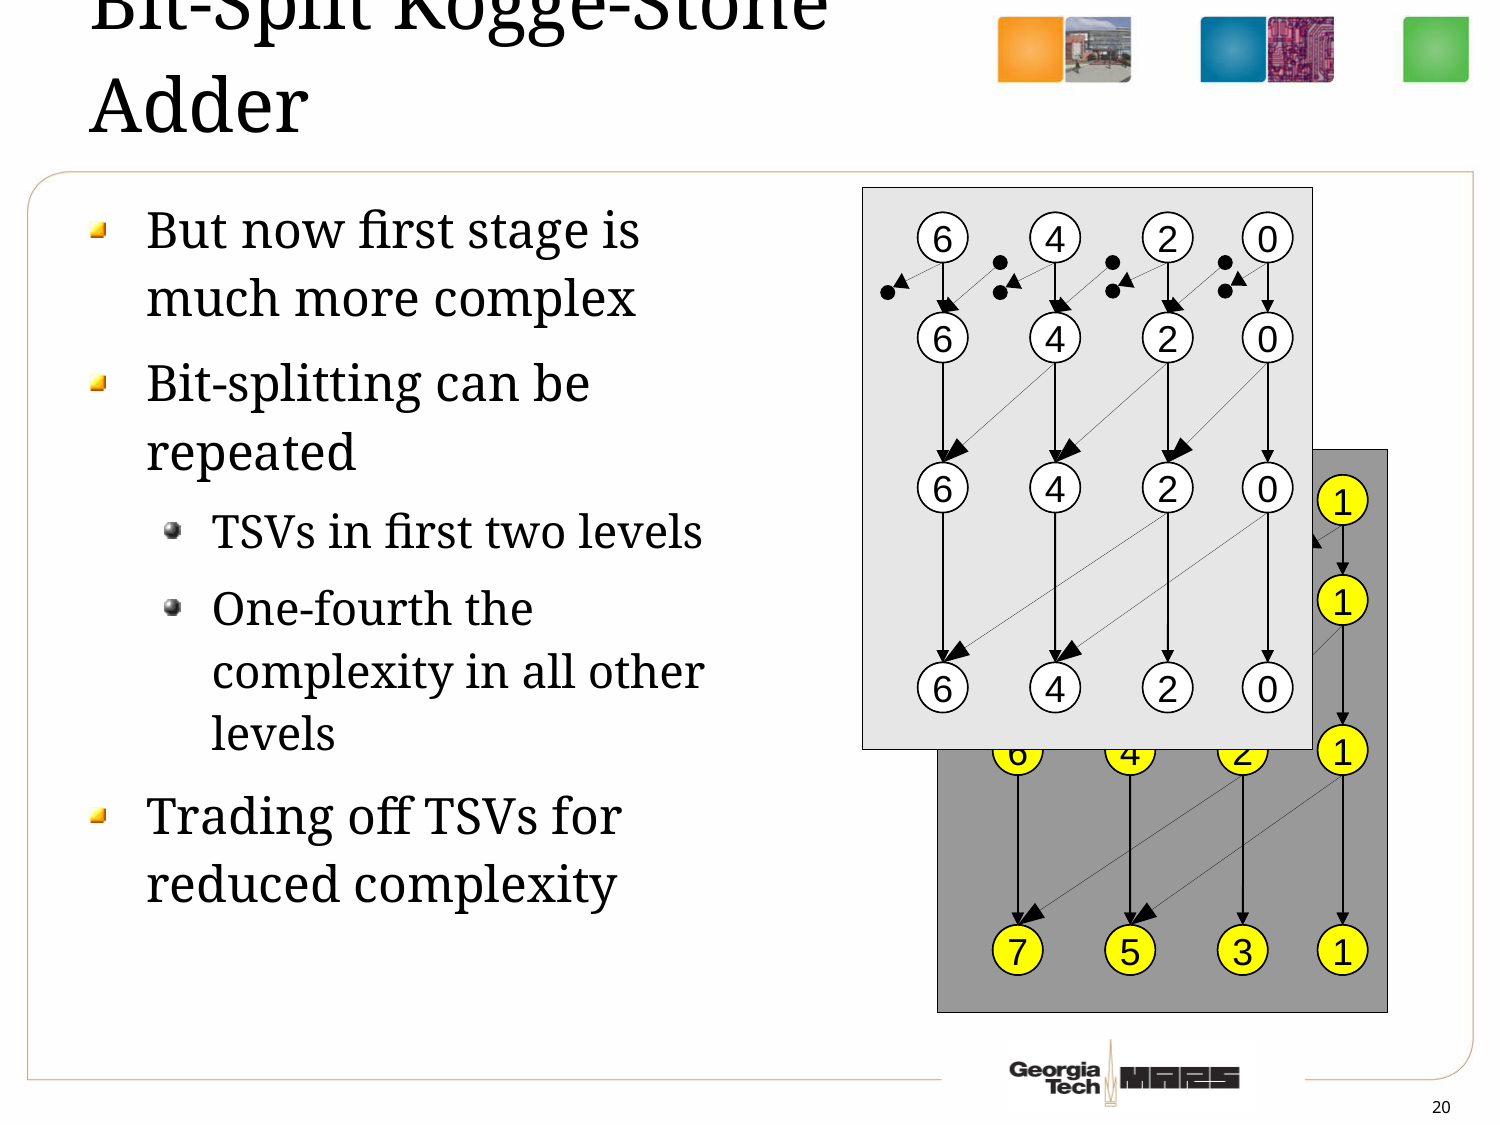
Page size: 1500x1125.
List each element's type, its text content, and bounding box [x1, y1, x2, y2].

text_box 1 [1317, 575, 1368, 625]
text_box 0 [1242, 462, 1293, 513]
text_box 6 [1013, 751, 1023, 763]
text_box 0 [1242, 312, 1293, 363]
text_box 7 [992, 924, 1043, 976]
title Bit-Split Kogge-Stone Adder [75, 0, 1013, 163]
text_box 5 [1105, 925, 1156, 976]
picture [0, 0, 1500, 1125]
text_box [862, 187, 1388, 1013]
text_box 1 [1317, 474, 1368, 525]
text_box 4 [1030, 312, 1081, 363]
text_box 1 [1317, 725, 1368, 775]
text_box 1 [1317, 924, 1368, 976]
text_box 6 [917, 212, 968, 263]
text_box 2 [1142, 312, 1193, 363]
text_box 6 [917, 662, 968, 713]
text_box 6 [917, 462, 968, 513]
text_box 4 [1030, 462, 1081, 513]
text_box 6 [992, 750, 1043, 775]
text_box 6 [917, 312, 968, 363]
text_box 4 [1123, 750, 1132, 757]
list But now first stage is much more complex Bit-splitting can be repeated TSVs in first two levels One-fourth the complexity in all other levels Trading off TSVs for reduced complexity [75, 187, 744, 1013]
text_box 0 [1242, 662, 1293, 713]
text_box 0 [1242, 212, 1293, 263]
text_box 2 [1142, 212, 1193, 263]
text_box 2 [1217, 750, 1268, 775]
text_box 4 [1030, 212, 1081, 263]
text_box 2 [1142, 662, 1193, 713]
text_box 3 [1217, 924, 1268, 976]
text_box 4 [1030, 662, 1081, 713]
text_box 2 [1142, 462, 1193, 513]
text_box 4 [1105, 750, 1156, 775]
